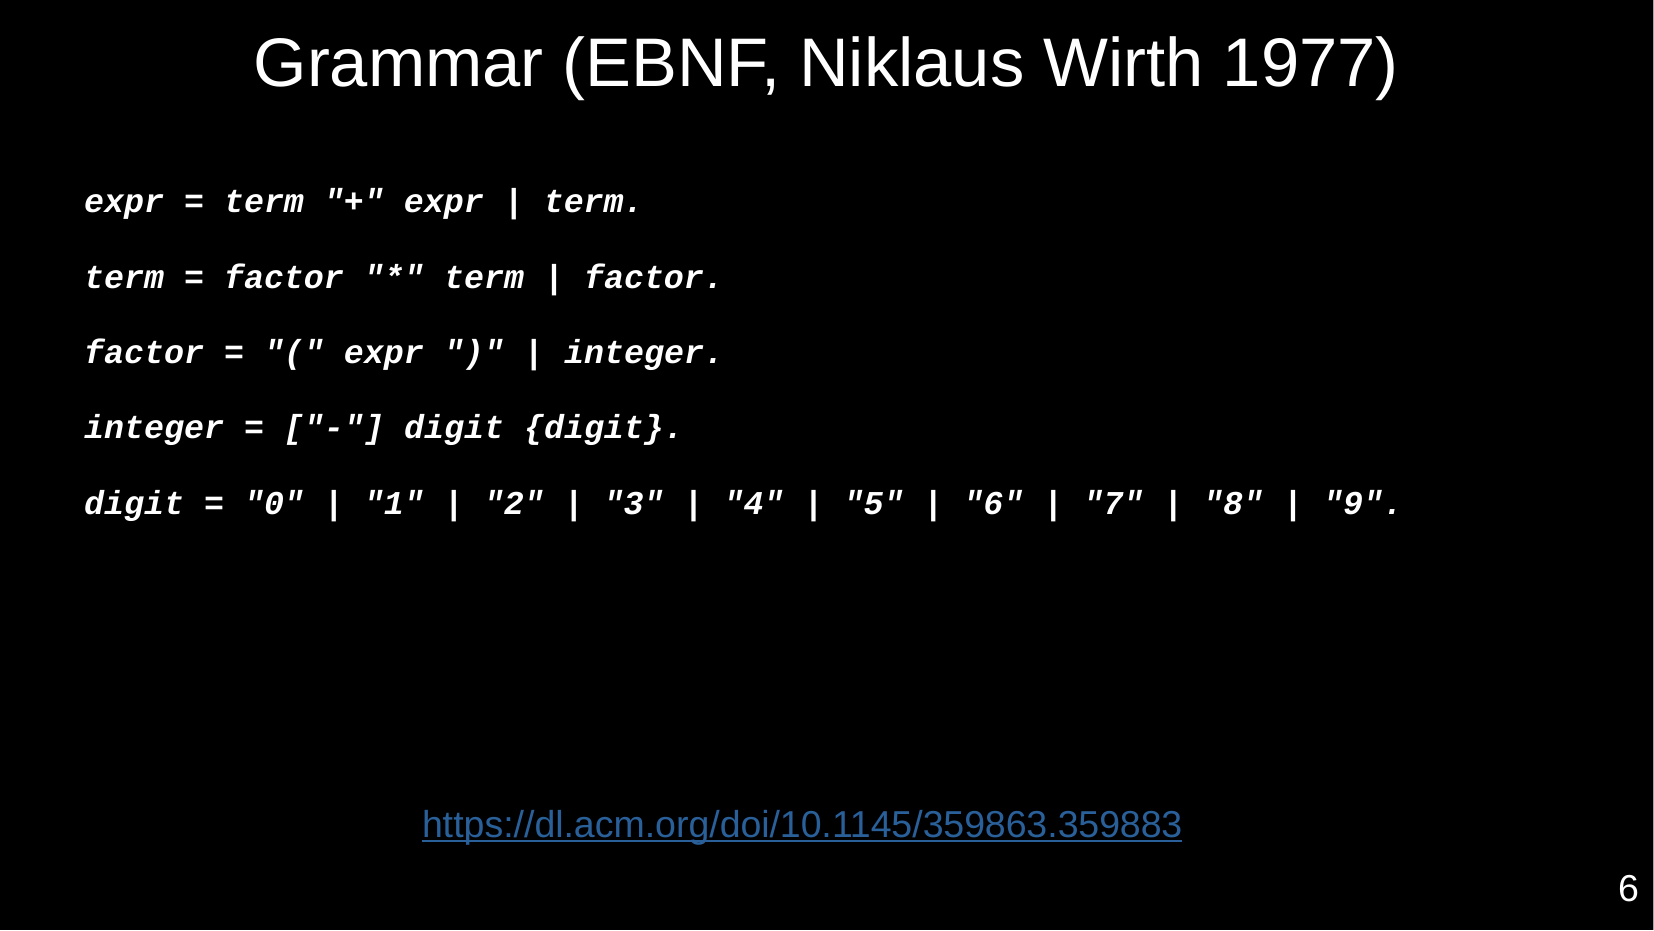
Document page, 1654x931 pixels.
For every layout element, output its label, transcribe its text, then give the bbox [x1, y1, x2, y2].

text_box https://dl.acm.org/doi/10.1145/359863.359883 [407, 796, 1253, 854]
title Grammar (EBNF, Niklaus Wirth 1977) [82, 4, 1571, 121]
text_box expr = term "+" expr | term. term = factor "*" term | factor. factor = "(" expr ")" | integer. integer = ["-"] digit {digit}. digit = "0" | "1" | "2" | "3" | "4" | "5" | "6" | "7" | "8" | "9". [84, 184, 1573, 525]
text_box <number> [1024, 860, 1654, 931]
